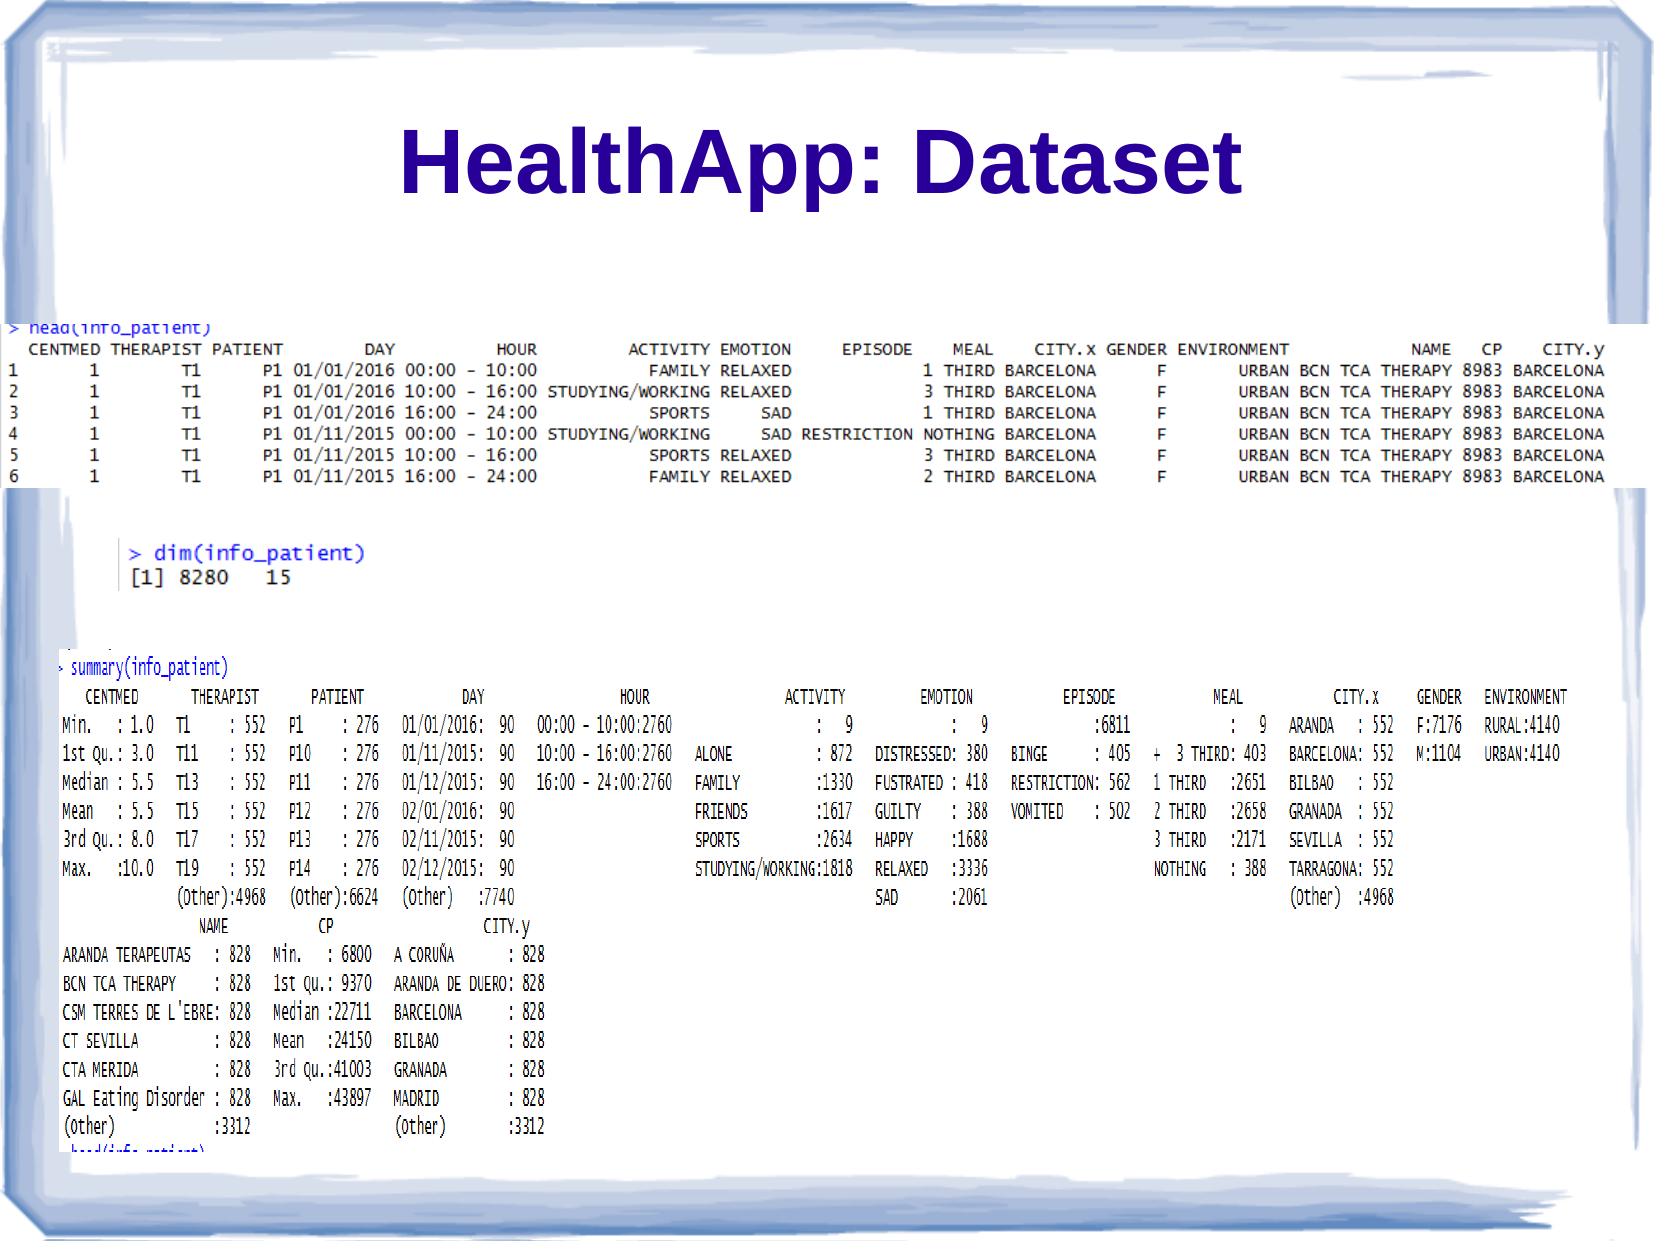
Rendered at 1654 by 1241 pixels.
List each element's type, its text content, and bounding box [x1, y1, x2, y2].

title HealthApp: Dataset [76, 58, 1565, 266]
picture [0, 0, 1654, 1241]
